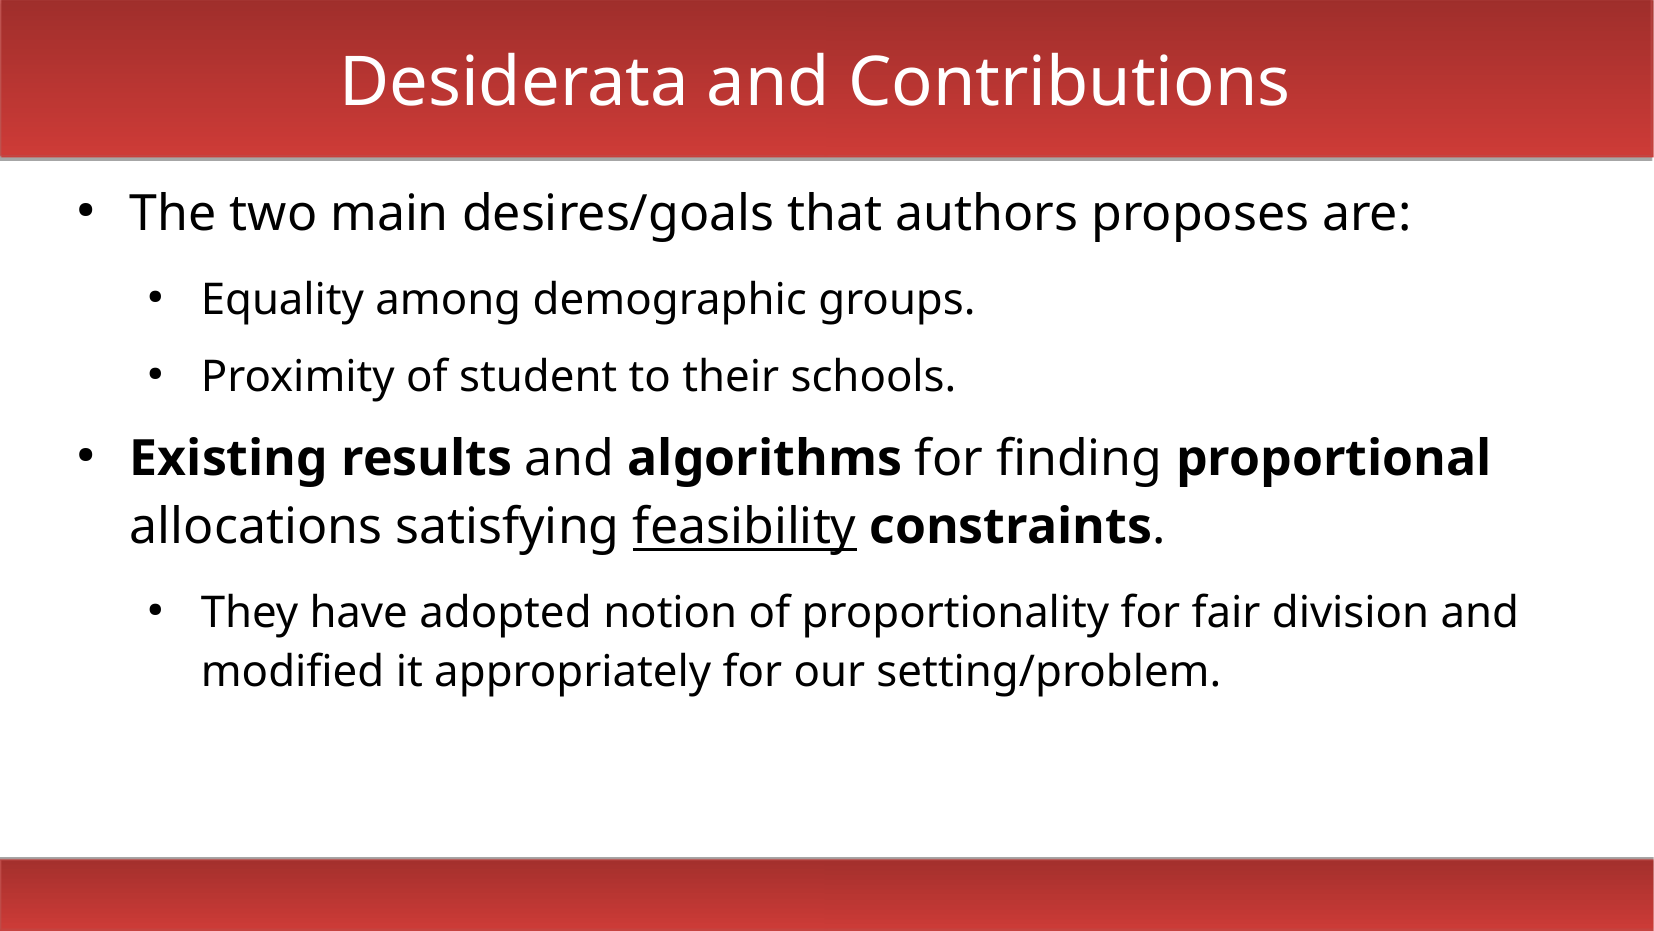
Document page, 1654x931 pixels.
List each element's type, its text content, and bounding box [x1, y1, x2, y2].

list The two main desires/goals that authors proposes are: Equality among demographic groups. Proximity of student to their schools. Existing results and algorithms for finding proportional allocations satisfying feasibility constraints. They have adopted notion of proportionality for fair division and modified it appropriately for our setting/problem. [59, 177, 1595, 792]
title Desiderata and Contributions [59, 23, 1595, 133]
picture [0, 0, 1654, 161]
picture [0, 857, 1654, 931]
